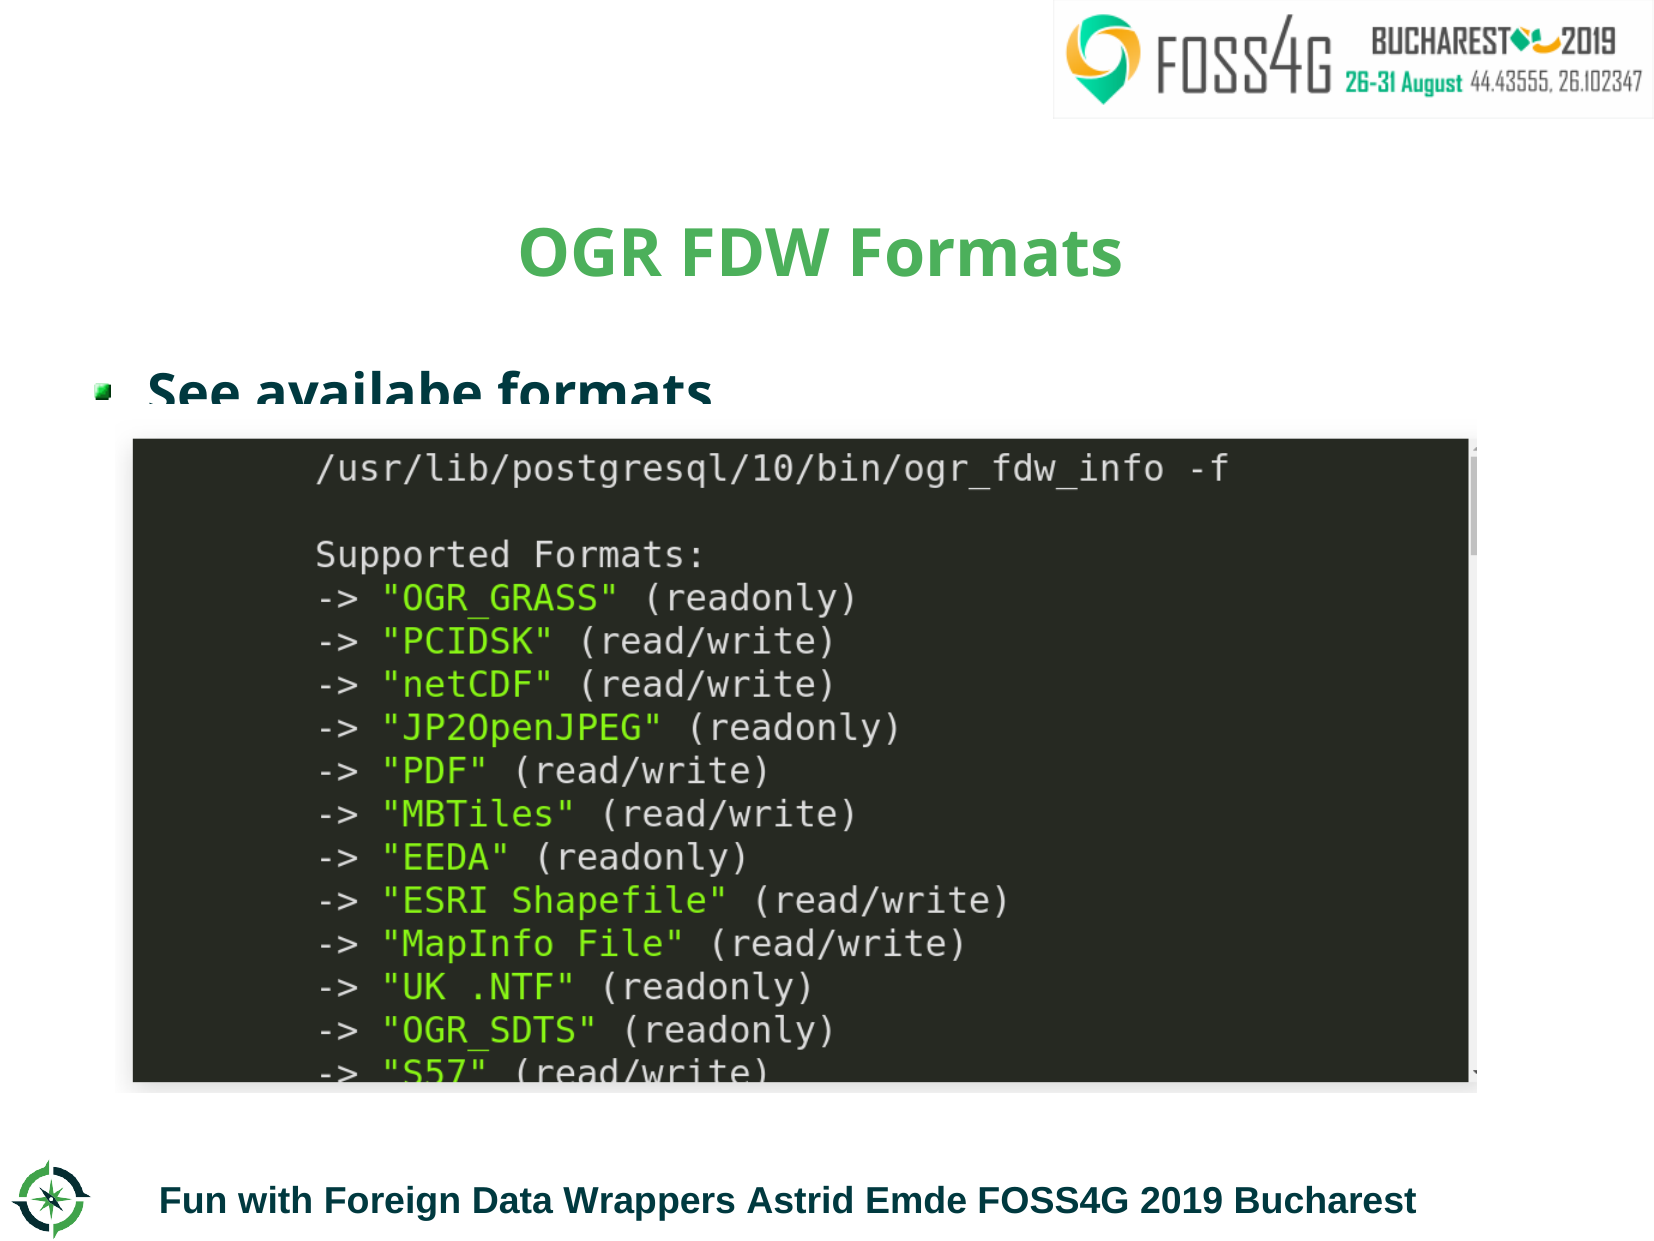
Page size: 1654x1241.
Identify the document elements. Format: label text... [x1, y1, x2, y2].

picture [115, 404, 1477, 1093]
picture [10, 1158, 92, 1240]
list See availabe formats [76, 354, 1599, 1173]
title OGR FDW Formats [76, 177, 1565, 325]
picture [1053, 0, 1654, 119]
